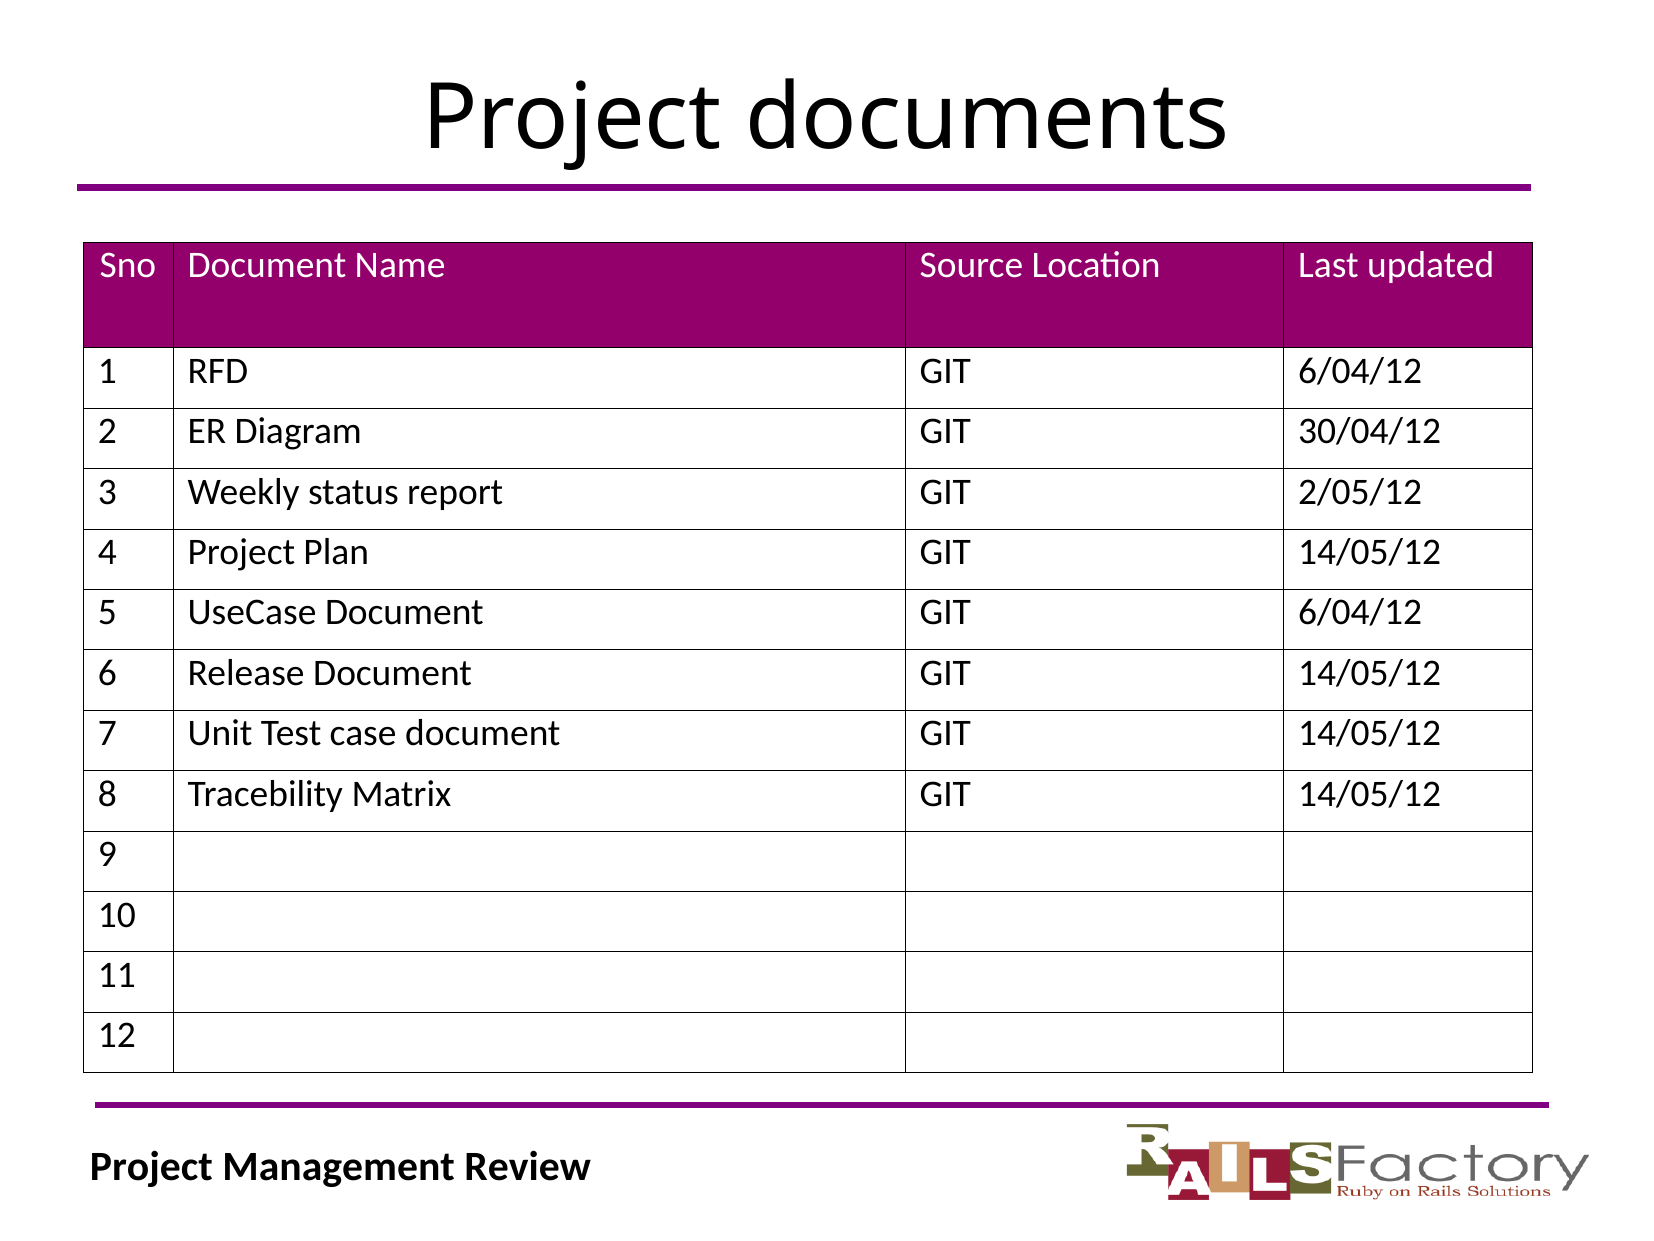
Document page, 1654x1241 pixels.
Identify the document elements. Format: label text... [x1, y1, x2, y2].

table_cell 10 [84, 892, 173, 951]
table_cell Weekly status report [174, 469, 905, 529]
table_cell GIT [906, 409, 1283, 468]
table_cell Unit Test case document [174, 711, 905, 770]
table_cell 4 [84, 530, 173, 589]
table_header Sno [84, 243, 173, 347]
table_cell 2 [84, 409, 173, 468]
table_cell GIT [906, 530, 1283, 589]
table_cell 5 [84, 590, 173, 649]
table_header Source Location [906, 243, 1283, 347]
table_cell 14/05/12 [1284, 711, 1532, 770]
table_cell 12 [84, 1013, 173, 1072]
table_cell 11 [84, 952, 173, 1012]
table_cell 6 [84, 650, 173, 710]
table_header Last updated [1284, 243, 1532, 347]
table_cell Project Plan [174, 530, 905, 589]
table_cell [174, 832, 905, 891]
table_cell ER Diagram [174, 409, 905, 468]
picture [1126, 1124, 1589, 1200]
table_cell RFD [174, 348, 905, 408]
table_cell GIT [906, 711, 1283, 770]
table_cell 14/05/12 [1284, 650, 1532, 710]
table_cell [1284, 1013, 1532, 1072]
table_cell [174, 1013, 905, 1072]
table_cell 9 [84, 832, 173, 891]
table_cell GIT [906, 590, 1283, 649]
table_cell GIT [906, 650, 1283, 710]
table_cell [906, 1013, 1283, 1072]
table_cell GIT [906, 771, 1283, 831]
table_cell [1284, 952, 1532, 1012]
table_cell 3 [84, 469, 173, 529]
table_cell GIT [906, 469, 1283, 529]
table_cell GIT [906, 348, 1283, 408]
table_cell 7 [84, 711, 173, 770]
table_cell 14/05/12 [1284, 530, 1532, 589]
table_cell 14/05/12 [1284, 771, 1532, 831]
table_header Document Name [174, 243, 905, 347]
table_cell 1 [84, 348, 173, 408]
table_cell [1284, 832, 1532, 891]
table_cell 6/04/12 [1284, 590, 1532, 649]
table_cell [906, 892, 1283, 951]
table_cell [1284, 892, 1532, 951]
table_cell [174, 892, 905, 951]
table_cell [906, 832, 1283, 891]
table_cell 30/04/12 [1284, 409, 1532, 468]
table_cell 2/05/12 [1284, 469, 1532, 529]
table_cell 6/04/12 [1284, 348, 1532, 408]
table_cell [174, 952, 905, 1012]
table_cell 8 [84, 771, 173, 831]
title Project documents [82, 7, 1570, 215]
table_cell UseCase Document [174, 590, 905, 649]
table_cell [906, 952, 1283, 1012]
table_cell Release Document [174, 650, 905, 710]
table_cell Tracebility Matrix [174, 771, 905, 831]
